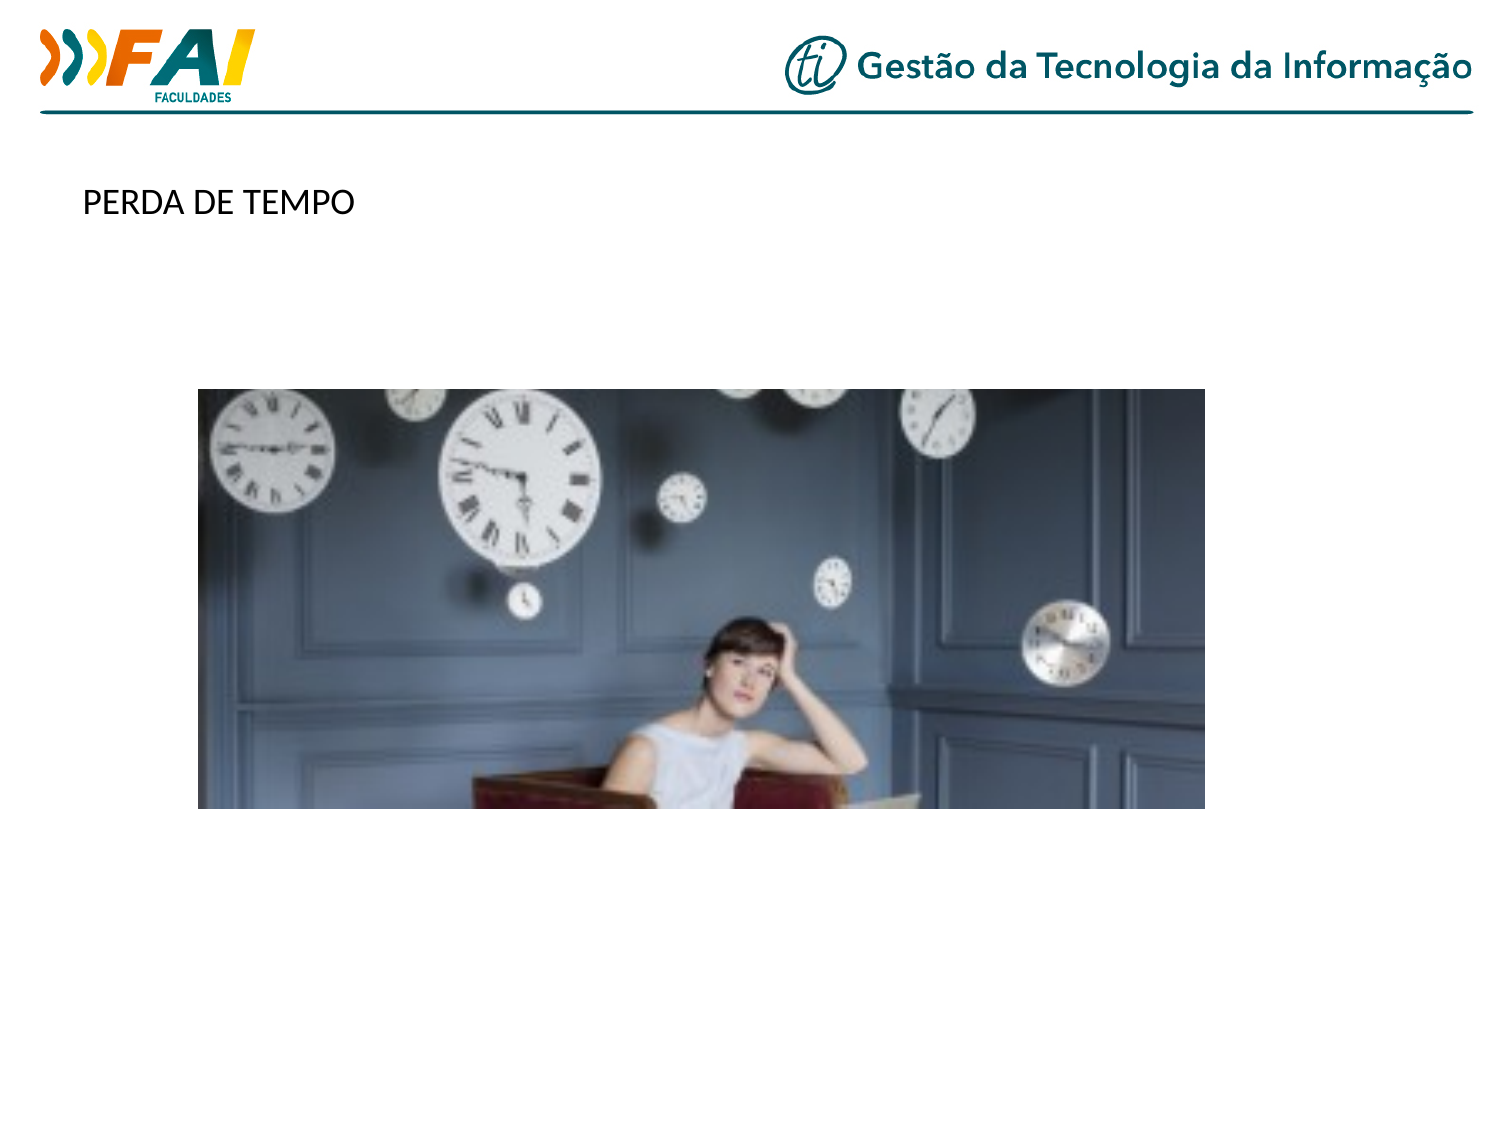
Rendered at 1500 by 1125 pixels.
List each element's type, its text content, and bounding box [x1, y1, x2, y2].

picture [0, 0, 1500, 1125]
title PERDA DE TEMPO [82, 165, 1358, 246]
